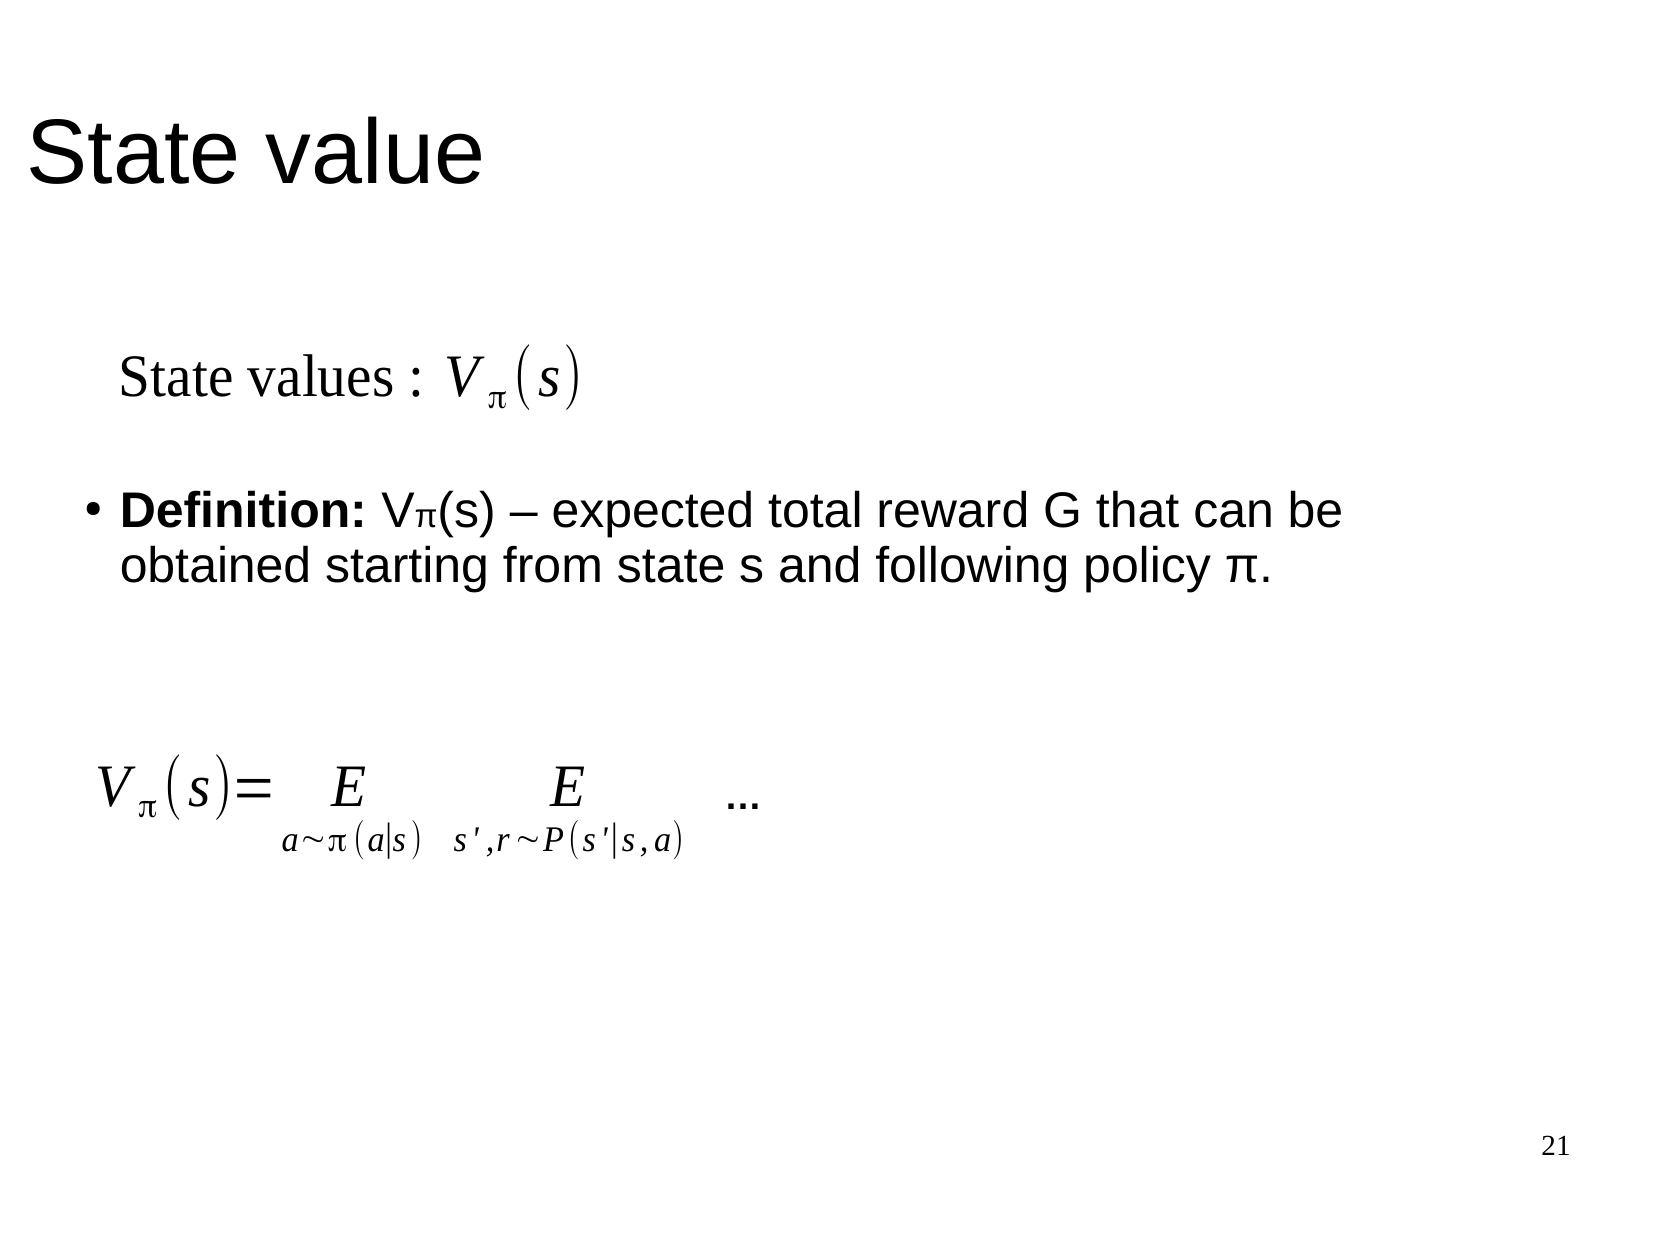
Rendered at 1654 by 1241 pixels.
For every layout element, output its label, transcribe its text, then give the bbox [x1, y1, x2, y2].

chart [80, 741, 709, 862]
text_box … [709, 721, 1654, 872]
text_box Definition: Vπ(s) – expected total reward G that can be obtained starting from state s and following policy π. [34, 418, 1361, 603]
text_box State value [11, 93, 1477, 211]
chart [104, 340, 596, 413]
